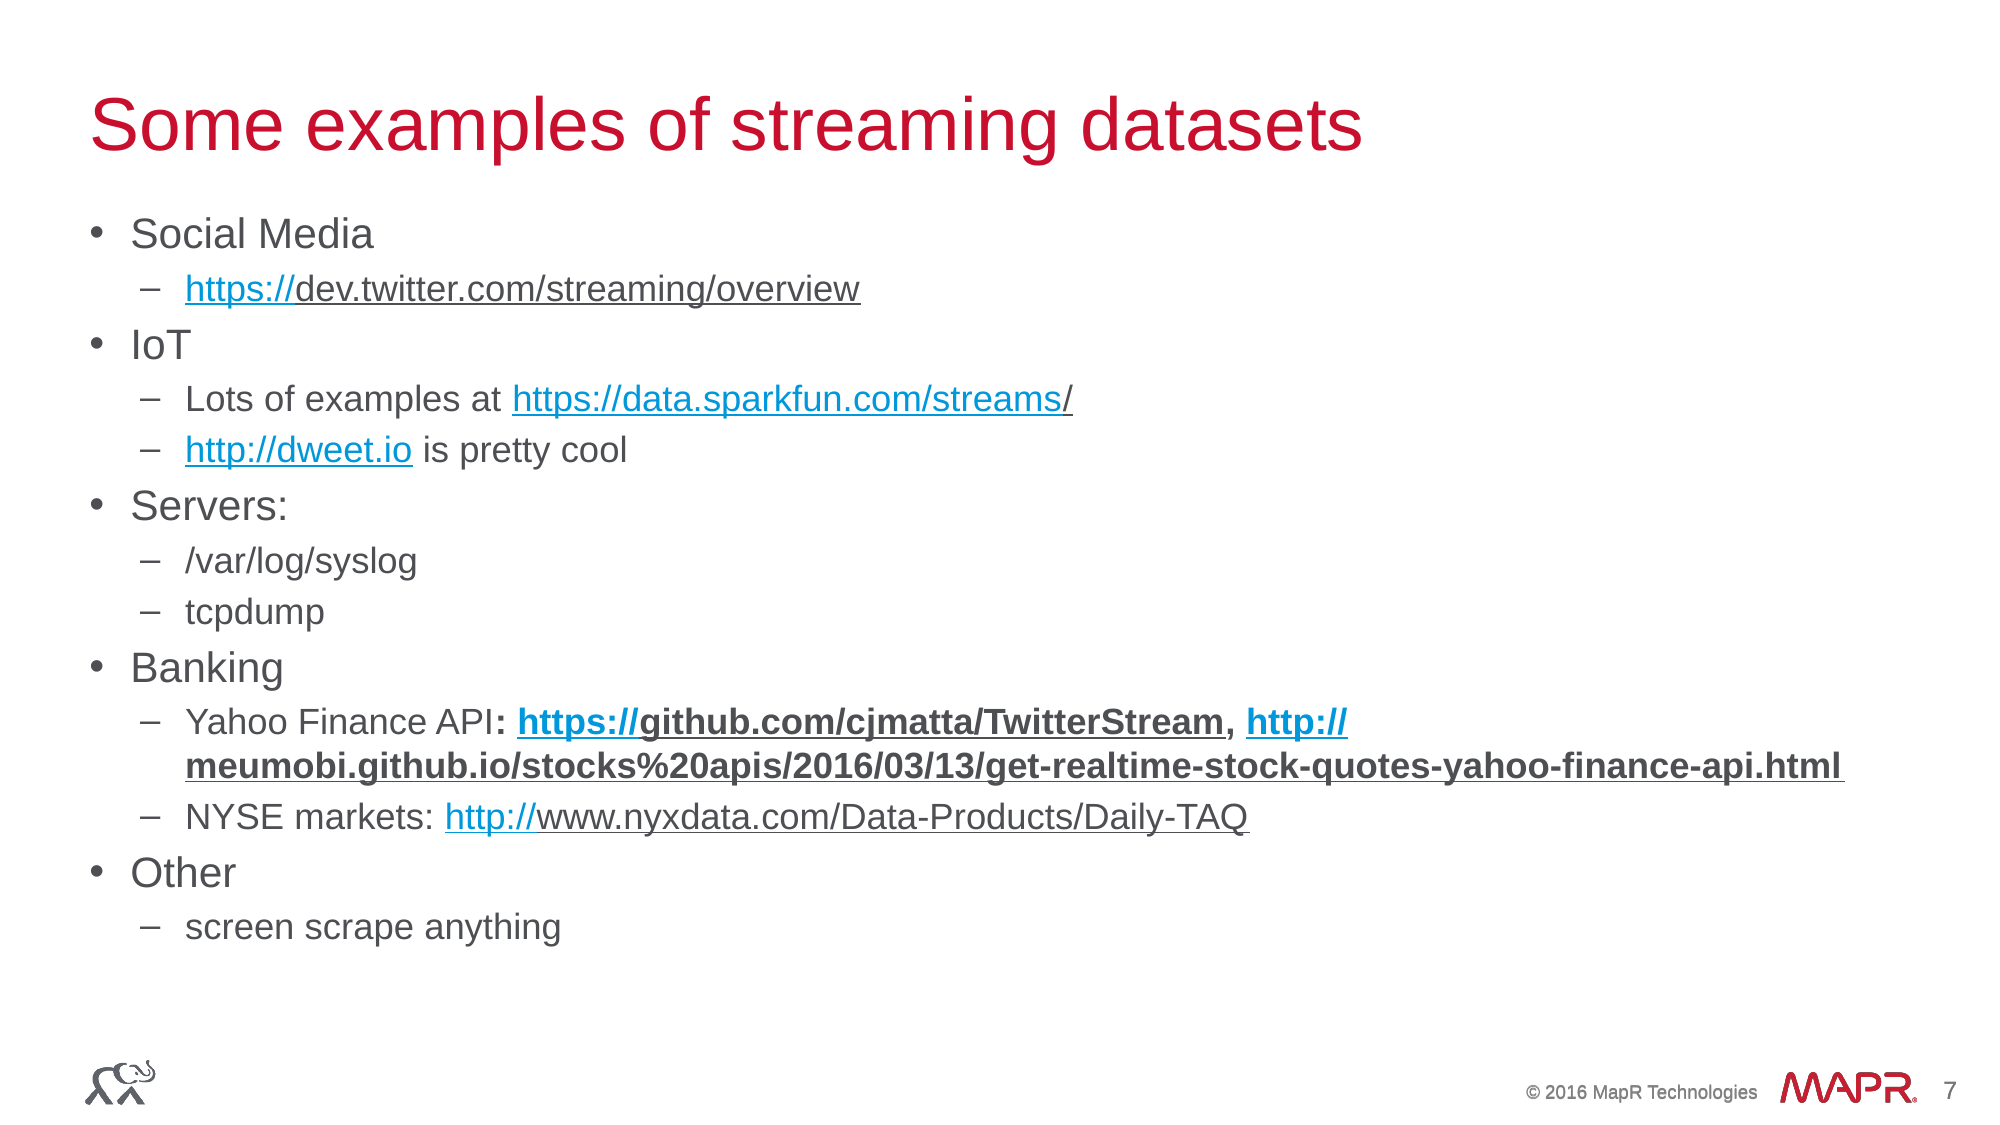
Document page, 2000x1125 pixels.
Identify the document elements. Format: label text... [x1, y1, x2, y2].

title Some examples of streaming datasets [69, 45, 1869, 196]
list Social Media https://dev.twitter.com/streaming/overview IoT Lots of examples at https://data.sparkfun.com/streams/ http://dweet.io is pretty cool Servers: /var/log/syslog tcpdump Banking Yahoo Finance API: https://github.com/cjmatta/TwitterStream, http://meumobi.github.io/stocks%20apis/2016/03/13/get-realtime-stock-quotes-yahoo-finance-api.html NYSE markets: http://www.nyxdata.com/Data-Products/Daily-TAQ Other screen scrape anything [69, 196, 1869, 1005]
picture [75, 1038, 167, 1125]
